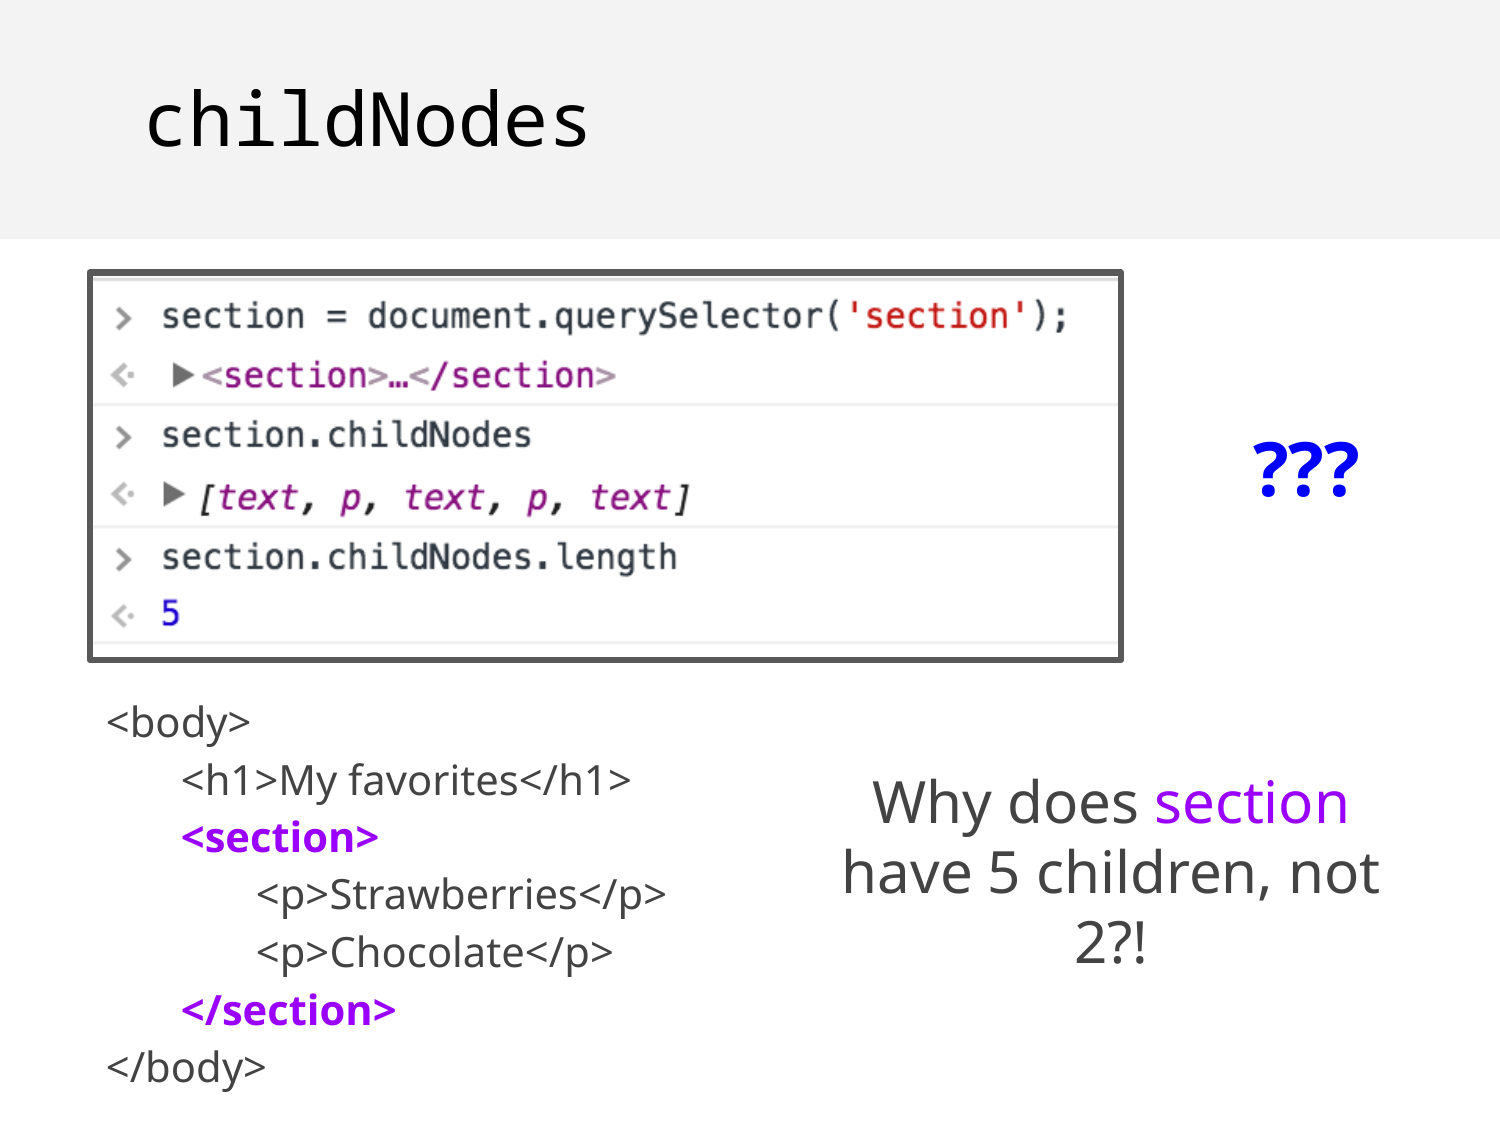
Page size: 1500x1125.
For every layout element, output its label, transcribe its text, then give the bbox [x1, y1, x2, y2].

title childNodes [128, 56, 1372, 183]
text_box Why does section have 5 children, not 2?! [825, 724, 1397, 1017]
list <body> <h1>My favorites</h1> <section> <p>Strawberries</p> <p>Chocolate</p> </section> </body> [90, 673, 776, 1104]
picture [92, 275, 1118, 657]
text_box ??? [992, 361, 1500, 572]
